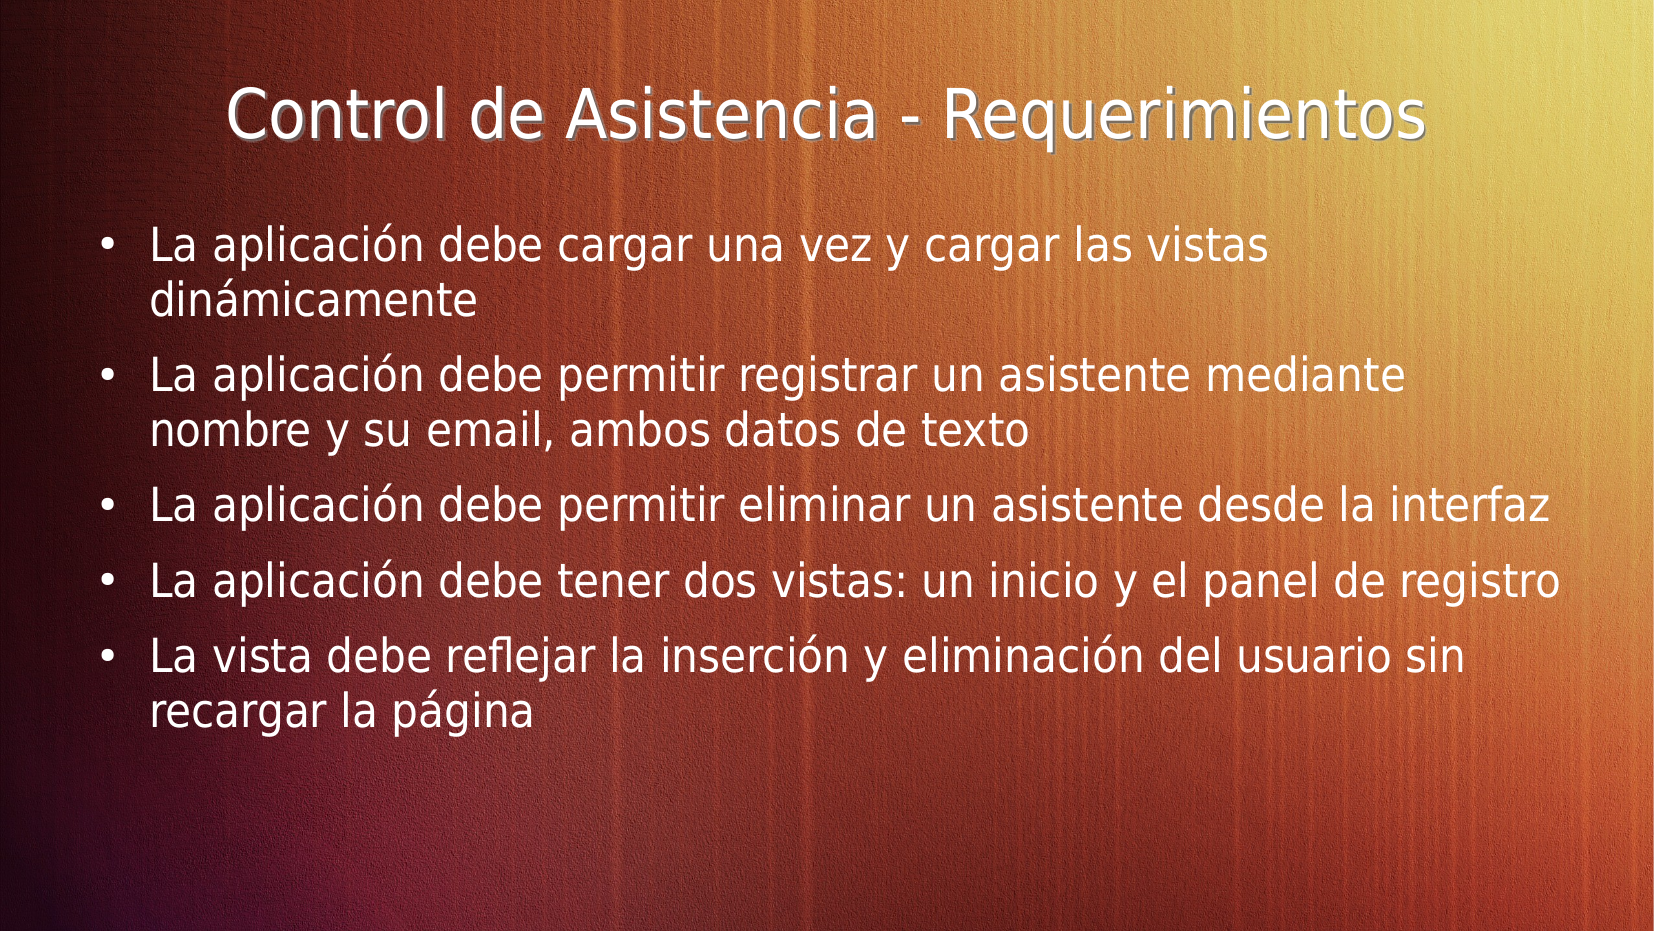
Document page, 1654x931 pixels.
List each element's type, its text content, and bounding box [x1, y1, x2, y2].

title Control de Asistencia - Requerimientos [82, 37, 1571, 193]
list La aplicación debe cargar una vez y cargar las vistas dinámicamente La aplicación debe permitir registrar un asistente mediante nombre y su email, ambos datos de texto La aplicación debe permitir eliminar un asistente desde la interfaz La aplicación debe tener dos vistas: un inicio y el panel de registro La vista debe reflejar la inserción y eliminación del usuario sin recargar la página [82, 217, 1571, 841]
picture [0, 0, 1654, 931]
